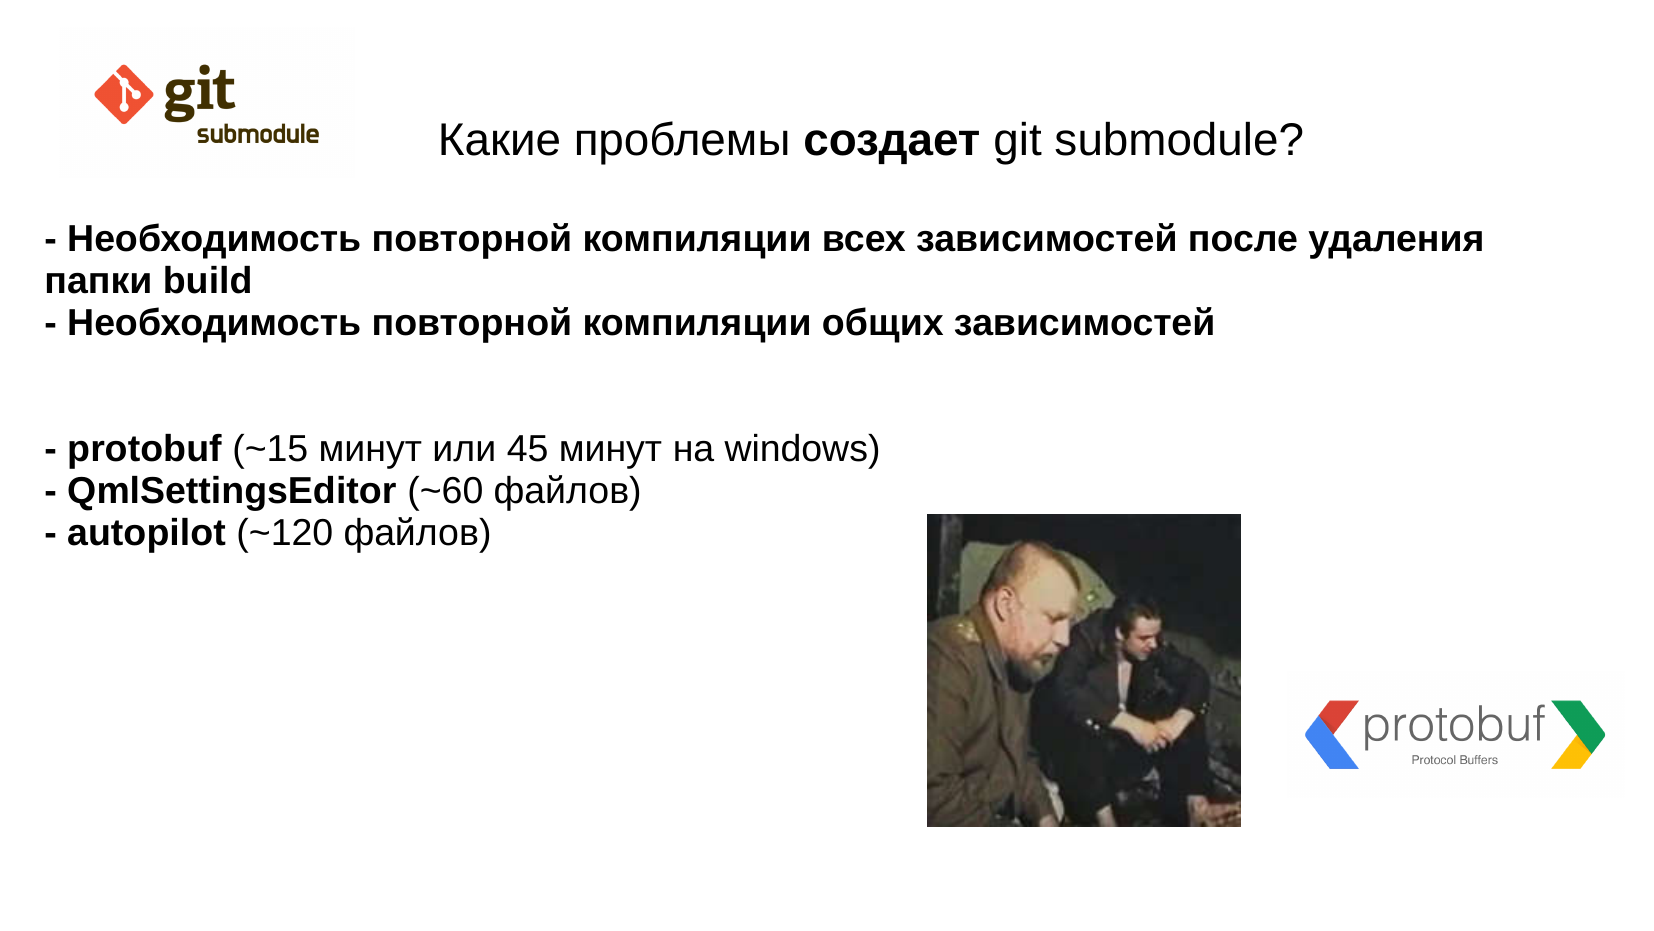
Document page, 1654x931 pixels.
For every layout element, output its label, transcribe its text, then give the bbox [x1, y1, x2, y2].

text_box - Необходимость повторной компиляции всех зависимостей после удаления папки build - Необходимость повторной компиляции общих зависимостей - protobuf (~15 минут или 45 минут на windows) - QmlSettingsEditor (~60 файлов) - autopilot (~120 файлов) [29, 210, 1595, 562]
title Какие проблемы создает git submodule? [324, 88, 1418, 192]
picture [59, 27, 355, 178]
picture [927, 514, 1241, 827]
picture [1287, 671, 1625, 798]
